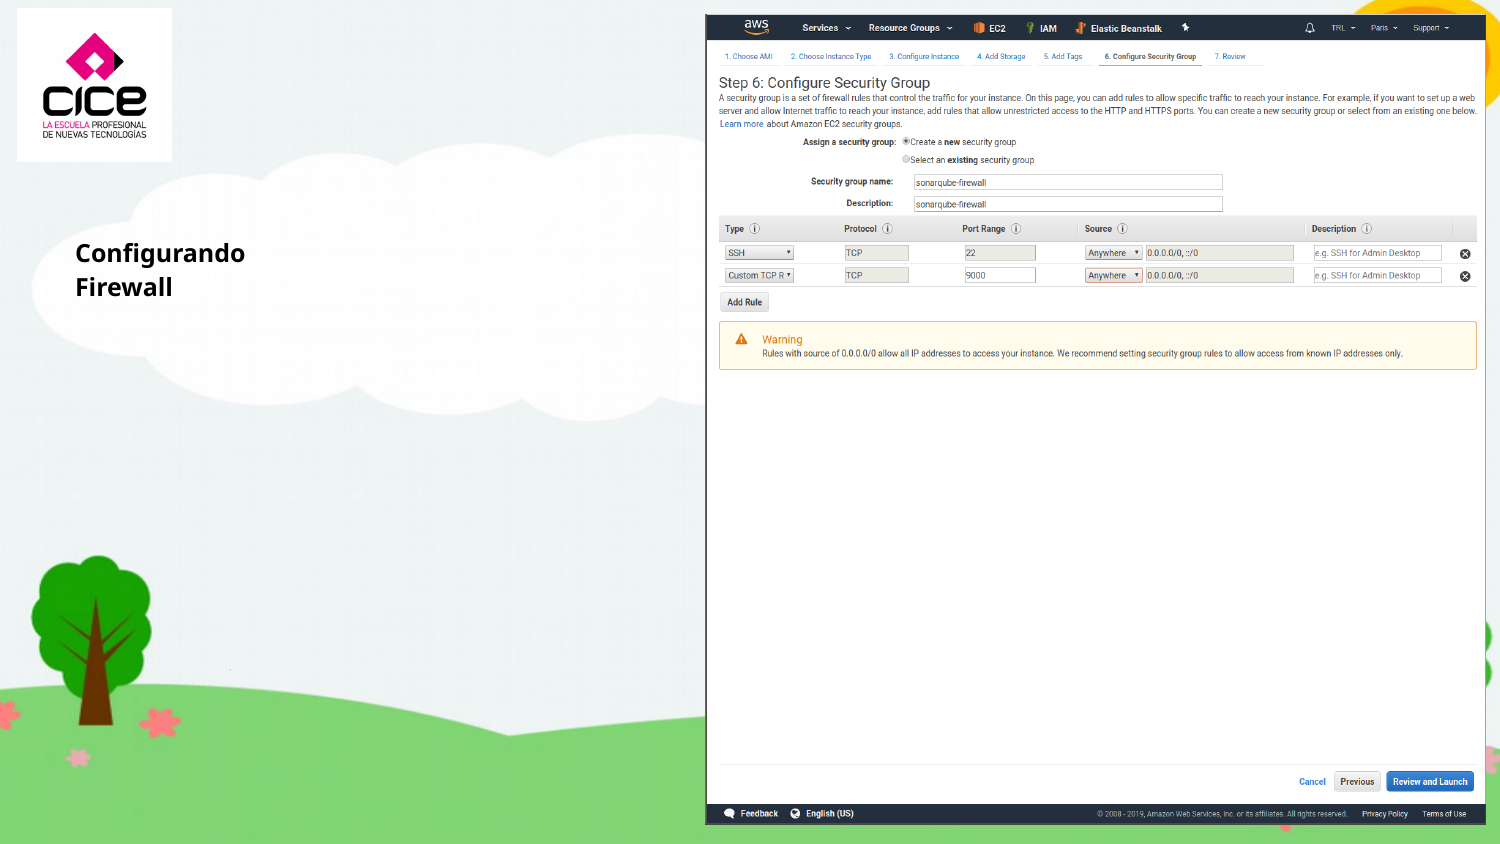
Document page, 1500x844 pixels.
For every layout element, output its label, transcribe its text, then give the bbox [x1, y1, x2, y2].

title Configurando Firewall [75, 240, 331, 301]
picture [0, 0, 1500, 844]
